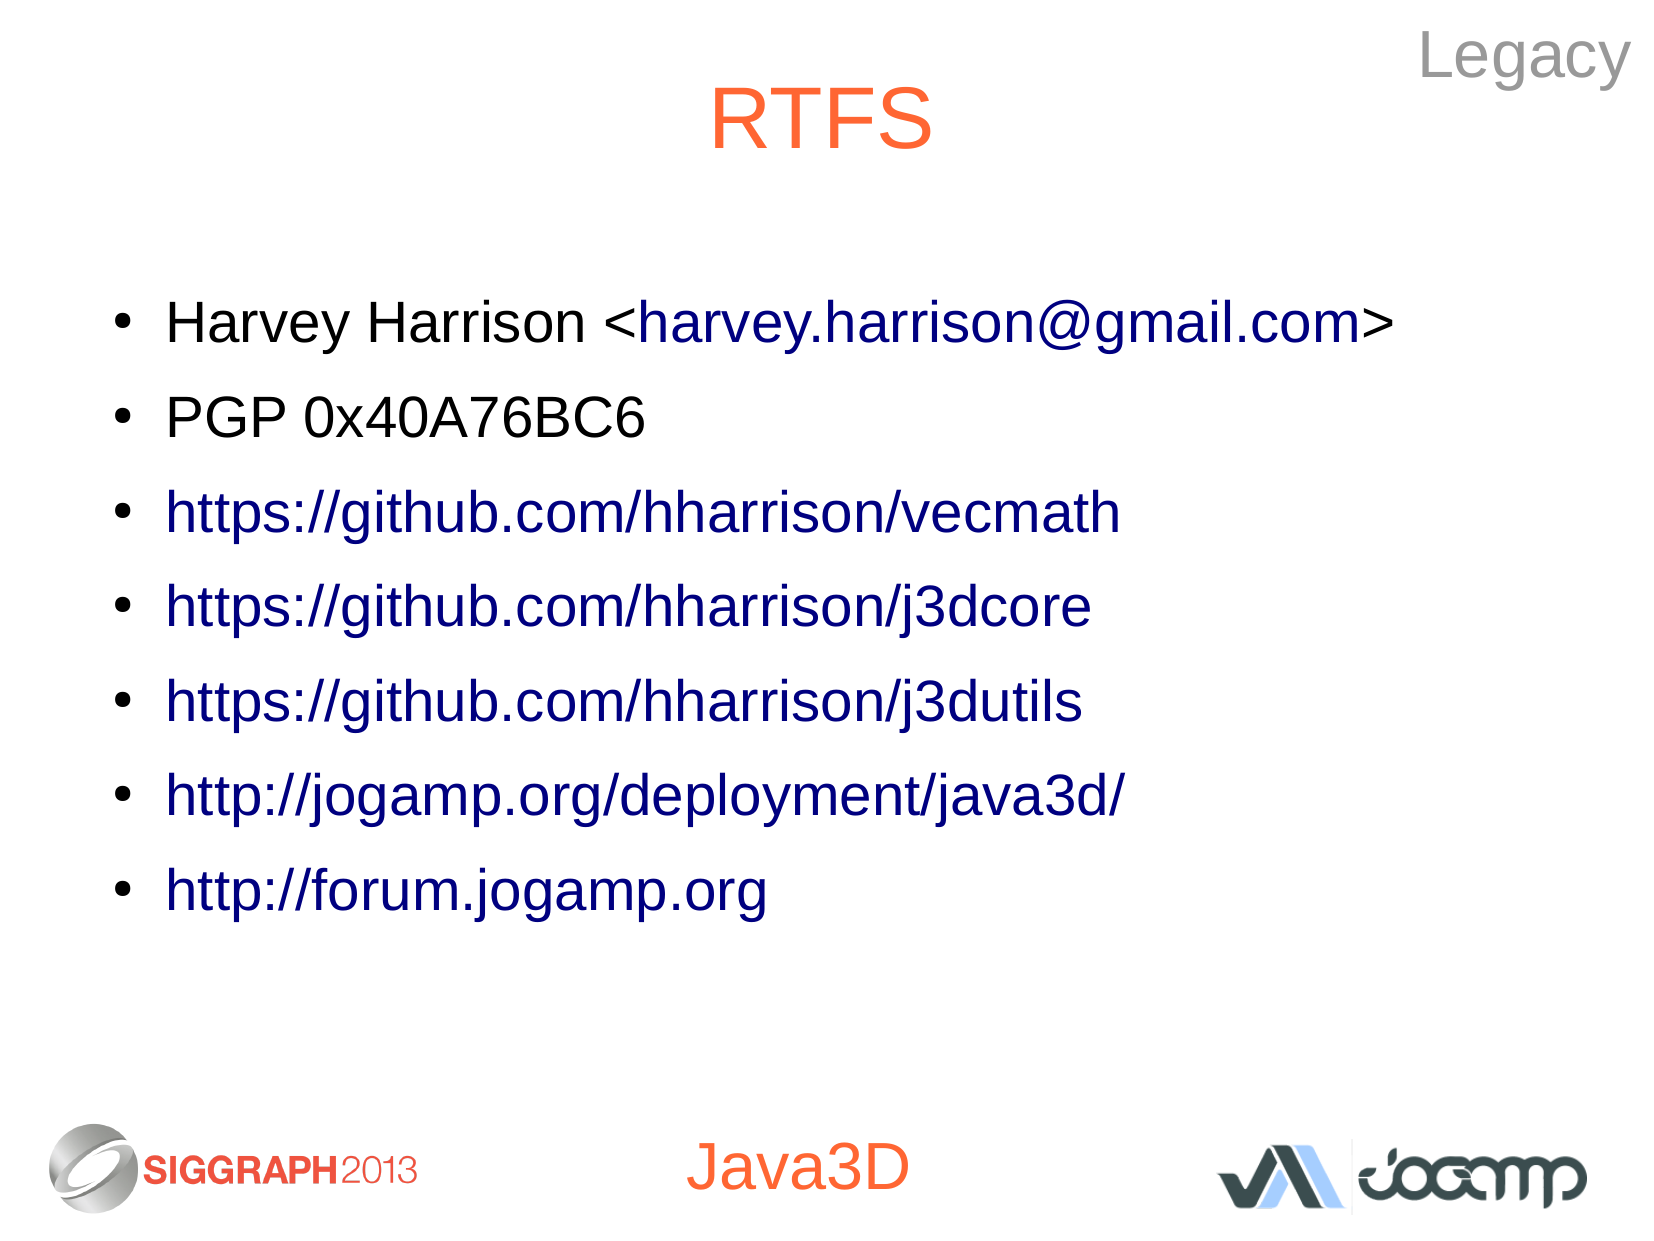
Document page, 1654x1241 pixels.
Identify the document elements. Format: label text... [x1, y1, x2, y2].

picture [1215, 1139, 1587, 1215]
title RTFS [68, 49, 1576, 188]
list Harvey Harrison <harvey.harrison@gmail.com> PGP 0x40A76BC6 https://github.com/hharrison/vecmath https://github.com/hharrison/j3dcore https://github.com/hharrison/j3dutils http://jogamp.org/deployment/java3d/ http://forum.jogamp.org [94, 290, 1550, 1010]
text_box Legacy [1402, 9, 1648, 115]
text_box Java3D [653, 1117, 946, 1216]
picture [45, 1122, 421, 1215]
